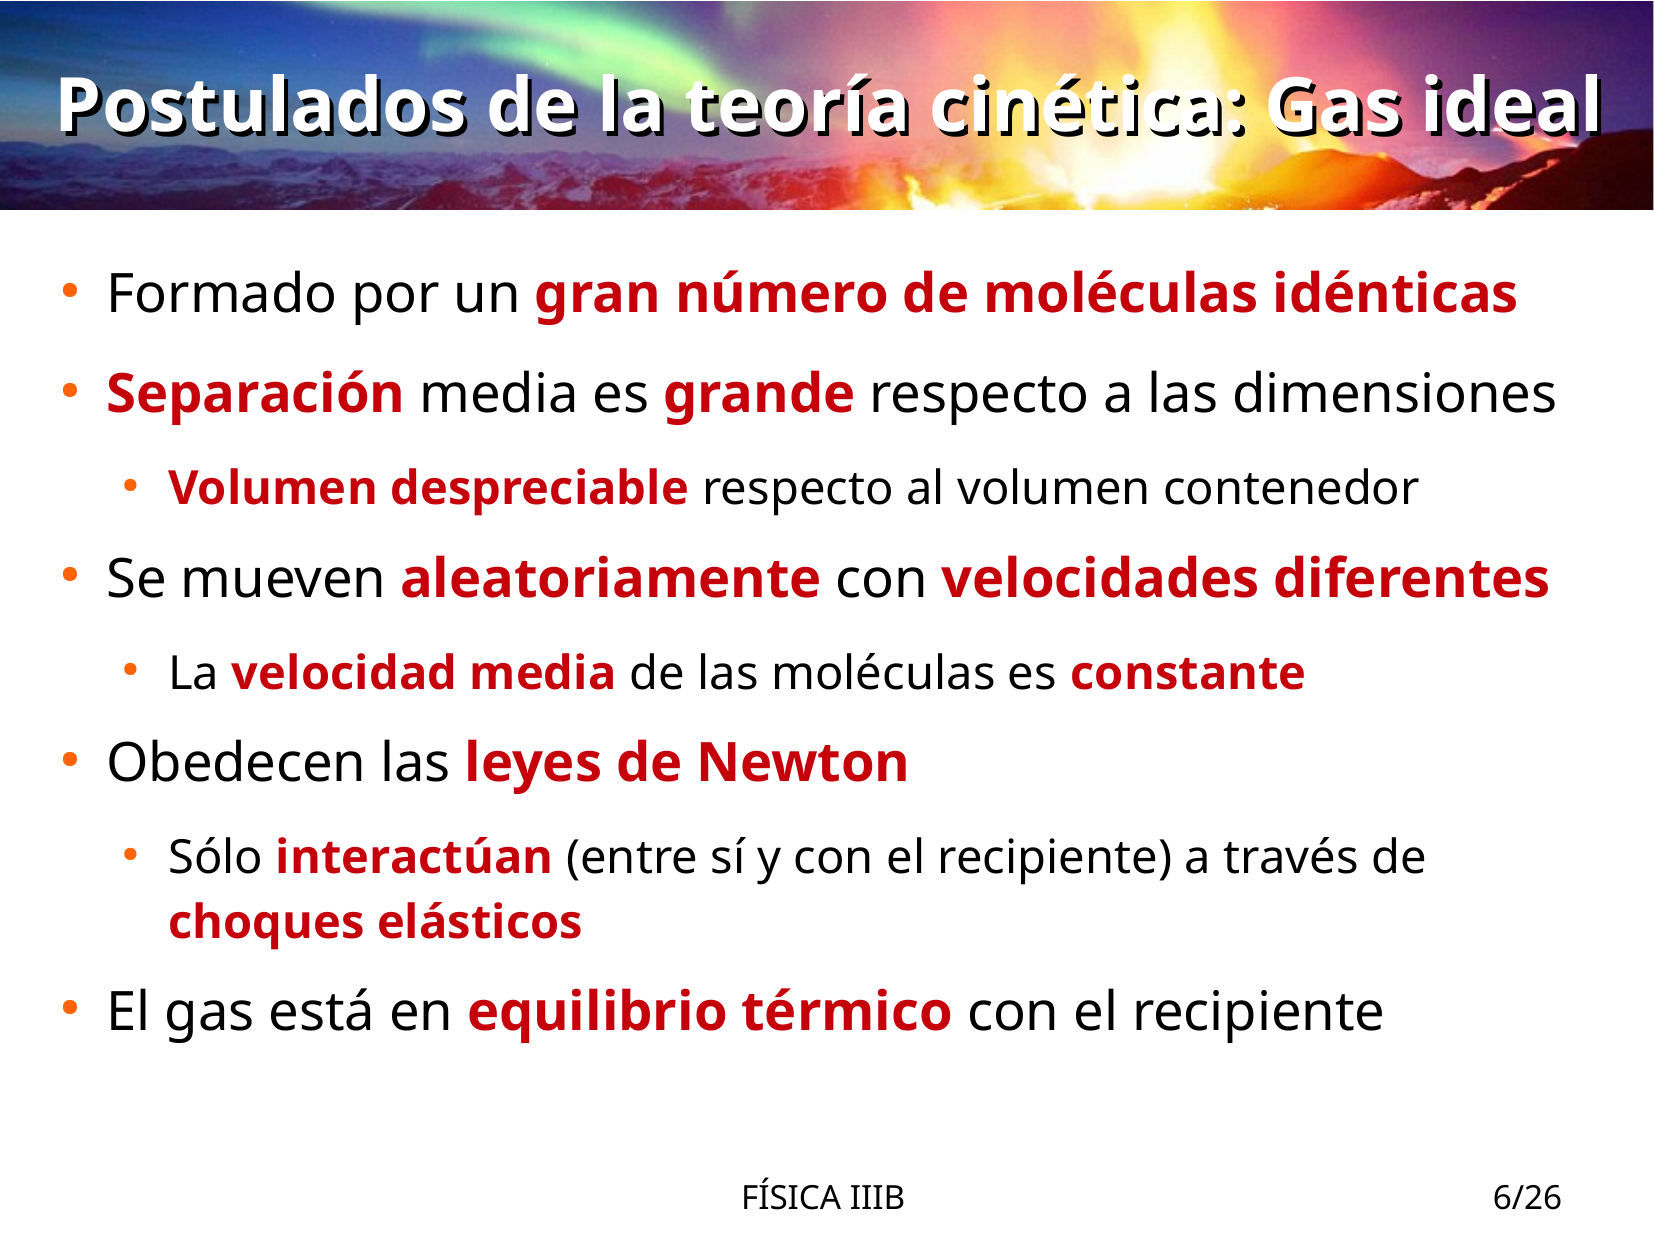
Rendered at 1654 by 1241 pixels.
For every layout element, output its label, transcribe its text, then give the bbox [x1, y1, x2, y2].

list Formado por un gran número de moléculas idénticas Separación media es grande respecto a las dimensiones Volumen despreciable respecto al volumen contenedor Se mueven aleatoriamente con velocidades diferentes La velocidad media de las moléculas es constante Obedecen las leyes de Newton Sólo interactúan (entre sí y con el recipiente) a través de choques elásticos El gas está en equilibrio térmico con el recipiente [45, 255, 1606, 1156]
title Postulados de la teoría cinética: Gas ideal [45, 15, 1606, 191]
picture [0, 1, 1654, 210]
